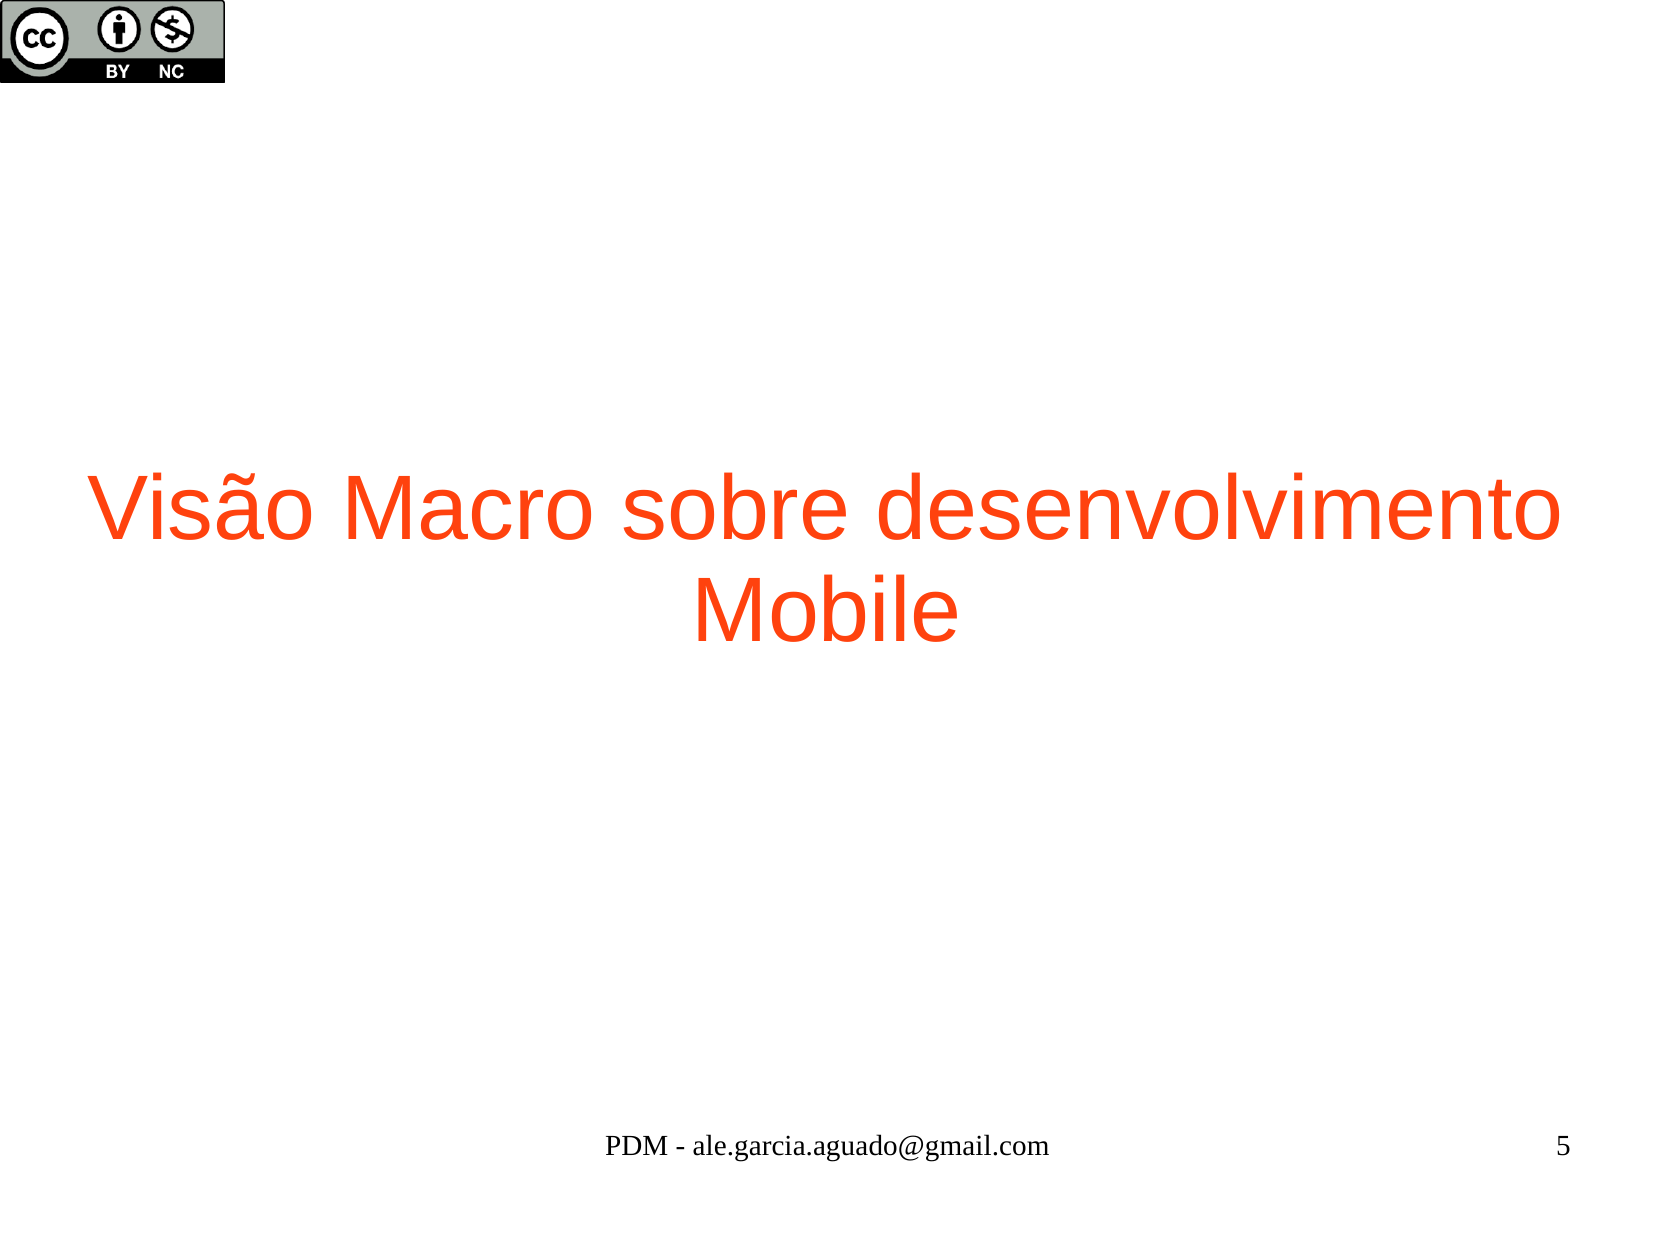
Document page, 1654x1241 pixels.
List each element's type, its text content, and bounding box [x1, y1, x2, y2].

title Visão Macro sobre desenvolvimento Mobile [82, 456, 1571, 662]
picture [0, 0, 225, 83]
